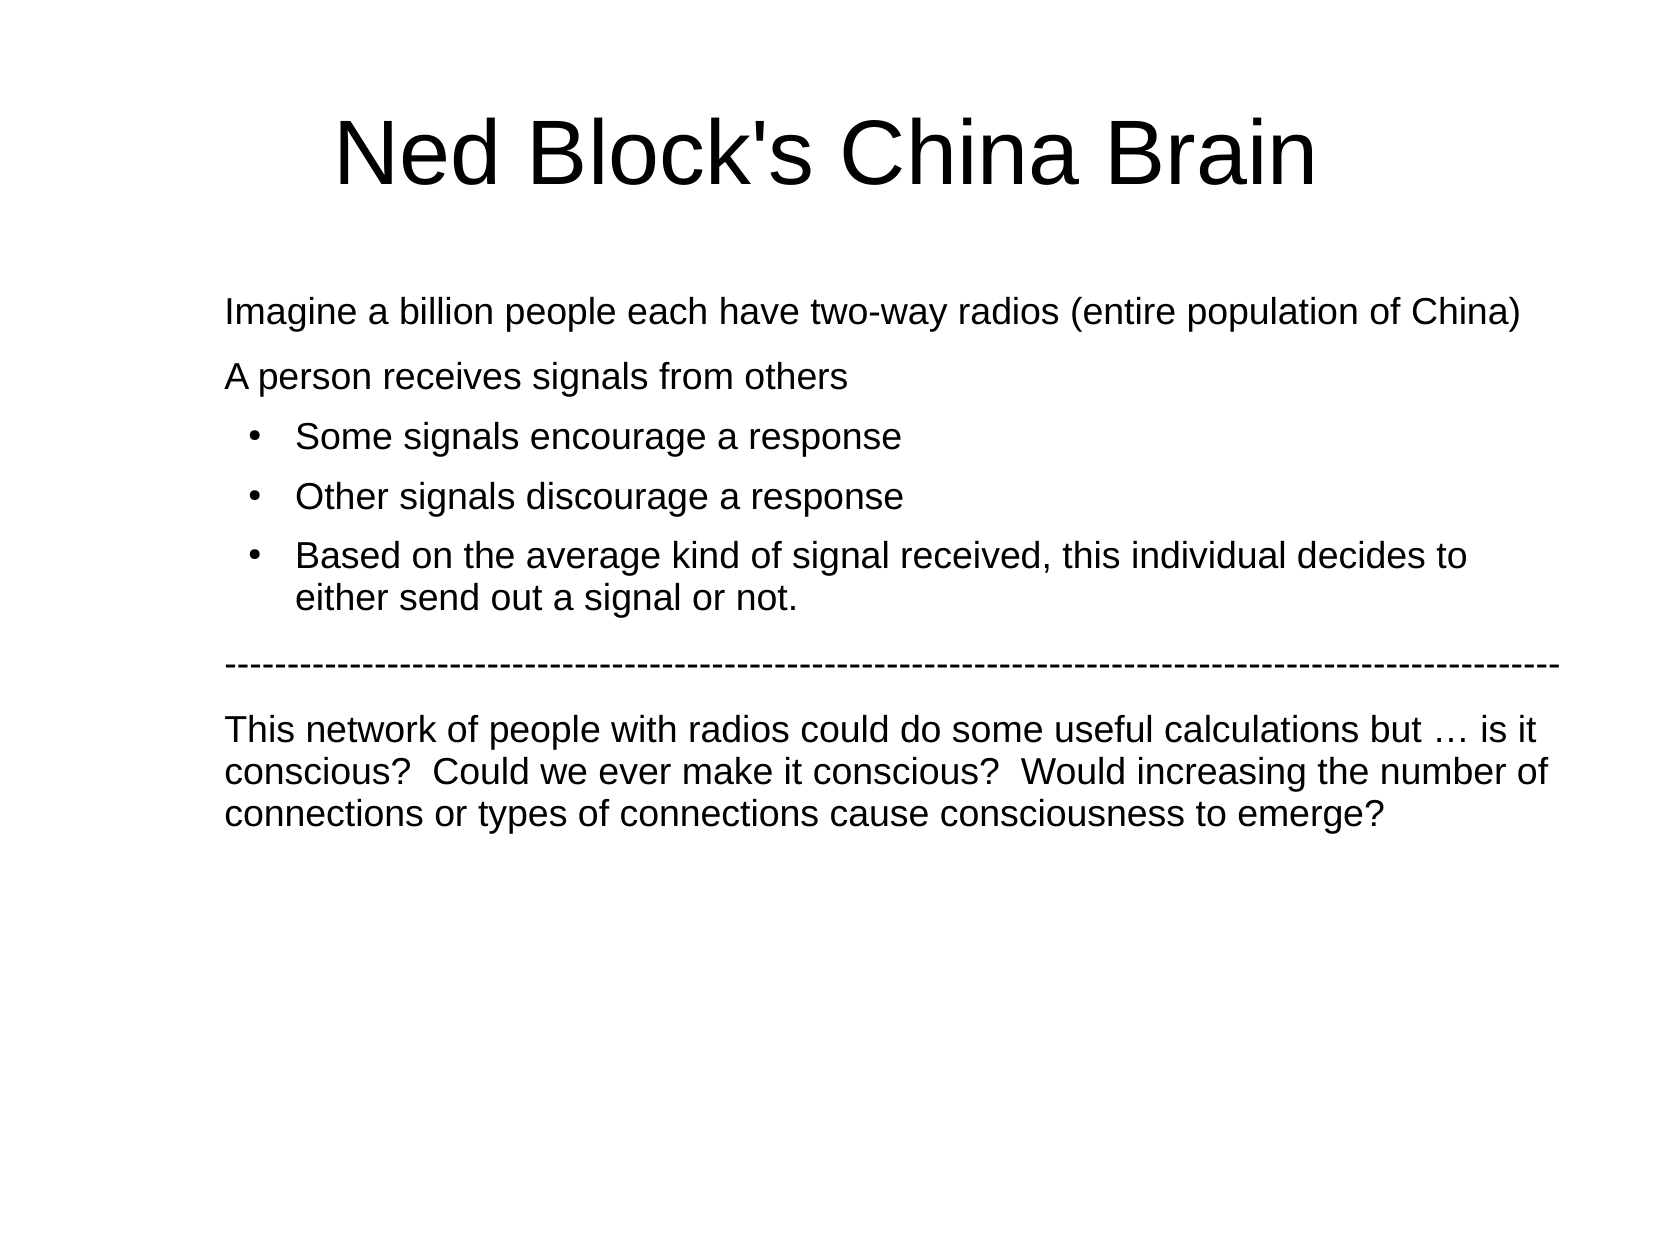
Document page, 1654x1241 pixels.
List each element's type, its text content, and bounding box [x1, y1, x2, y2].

list Imagine a billion people each have two-way radios (entire population of China) A person receives signals from others Some signals encourage a response Other signals discourage a response Based on the average kind of signal received, this individual decides to either send out a signal or not. ----------------------------------------------------------------------------------------------------------- This network of people with radios could do some useful calculations but … is it conscious? Could we ever make it conscious? Would increasing the number of connections or types of connections cause consciousness to emerge? [82, 290, 1571, 1010]
title Ned Block's China Brain [82, 49, 1571, 257]
